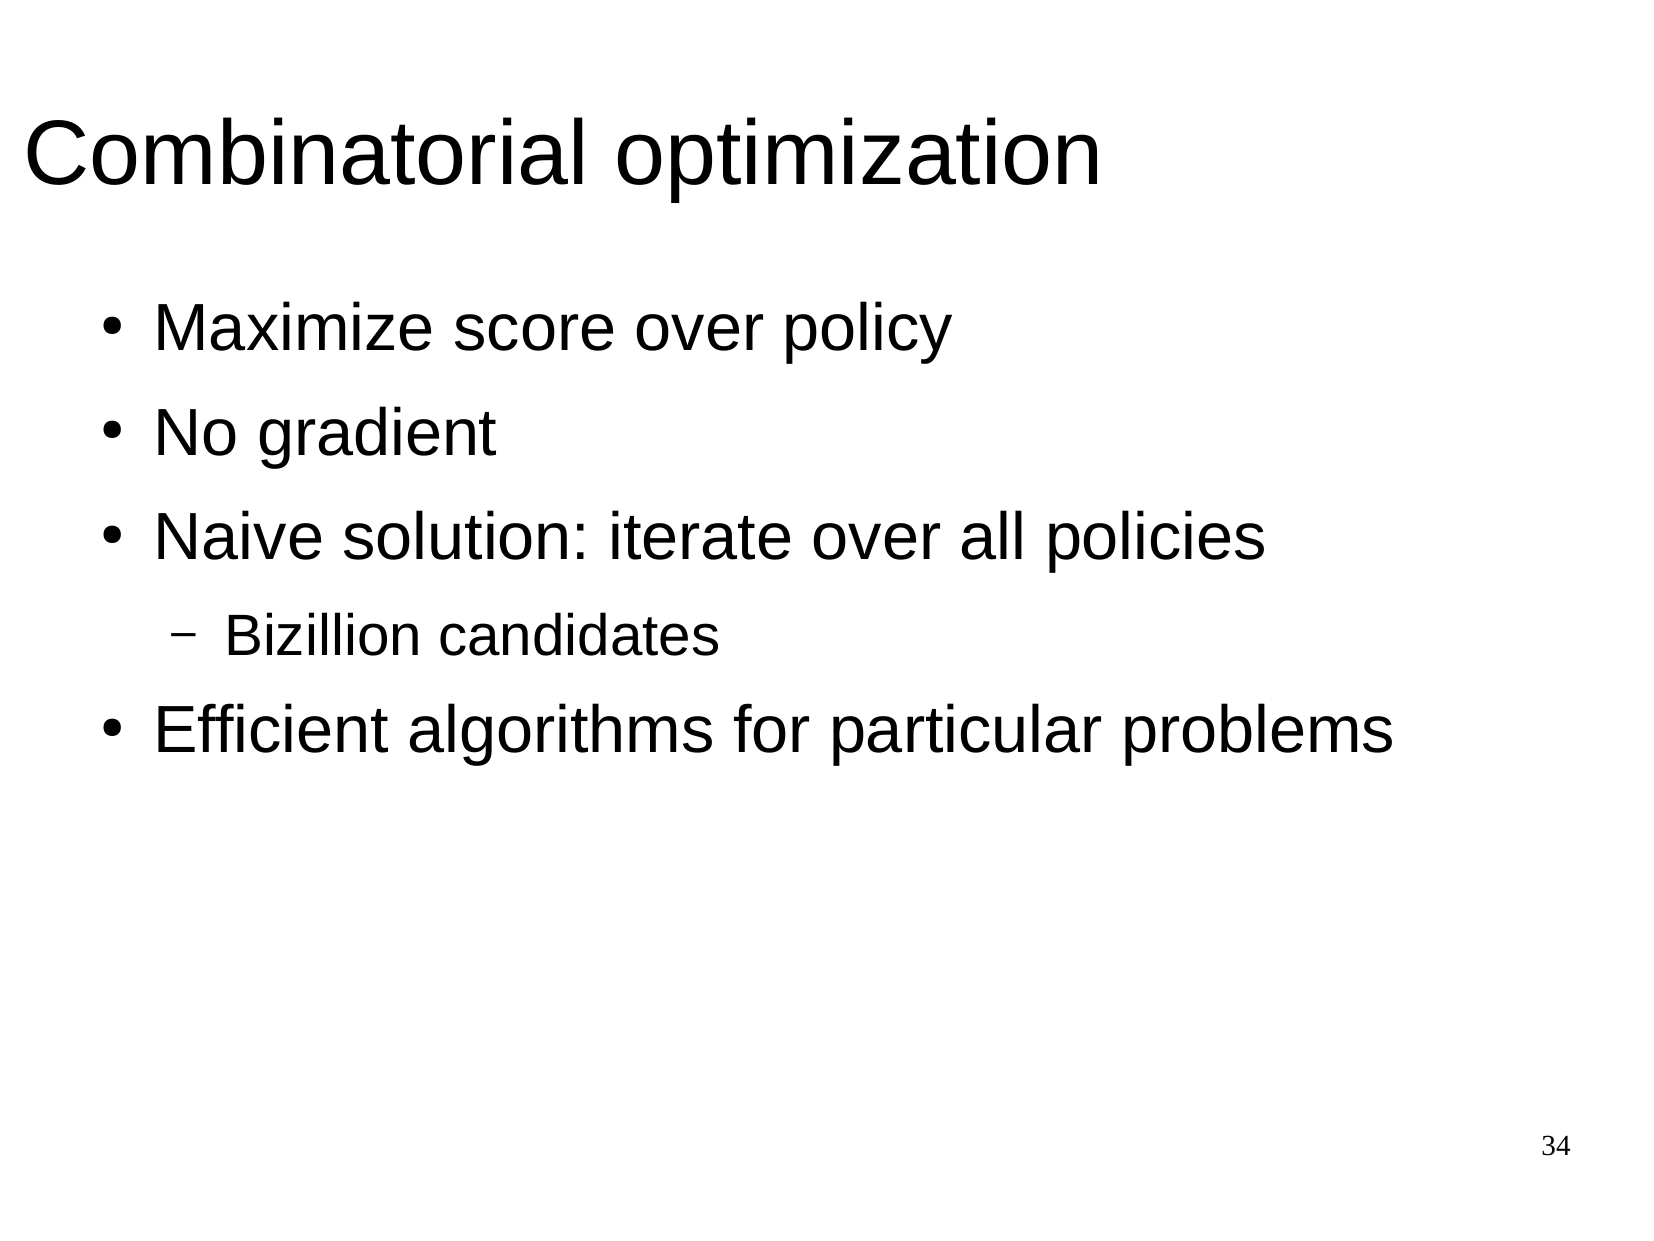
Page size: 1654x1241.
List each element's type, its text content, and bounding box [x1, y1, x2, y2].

list Maximize score over policy No gradient Naive solution: iterate over all policies Bizillion candidates Efficient algorithms for particular problems [82, 290, 1571, 1010]
title Combinatorial optimization [23, 49, 1512, 257]
